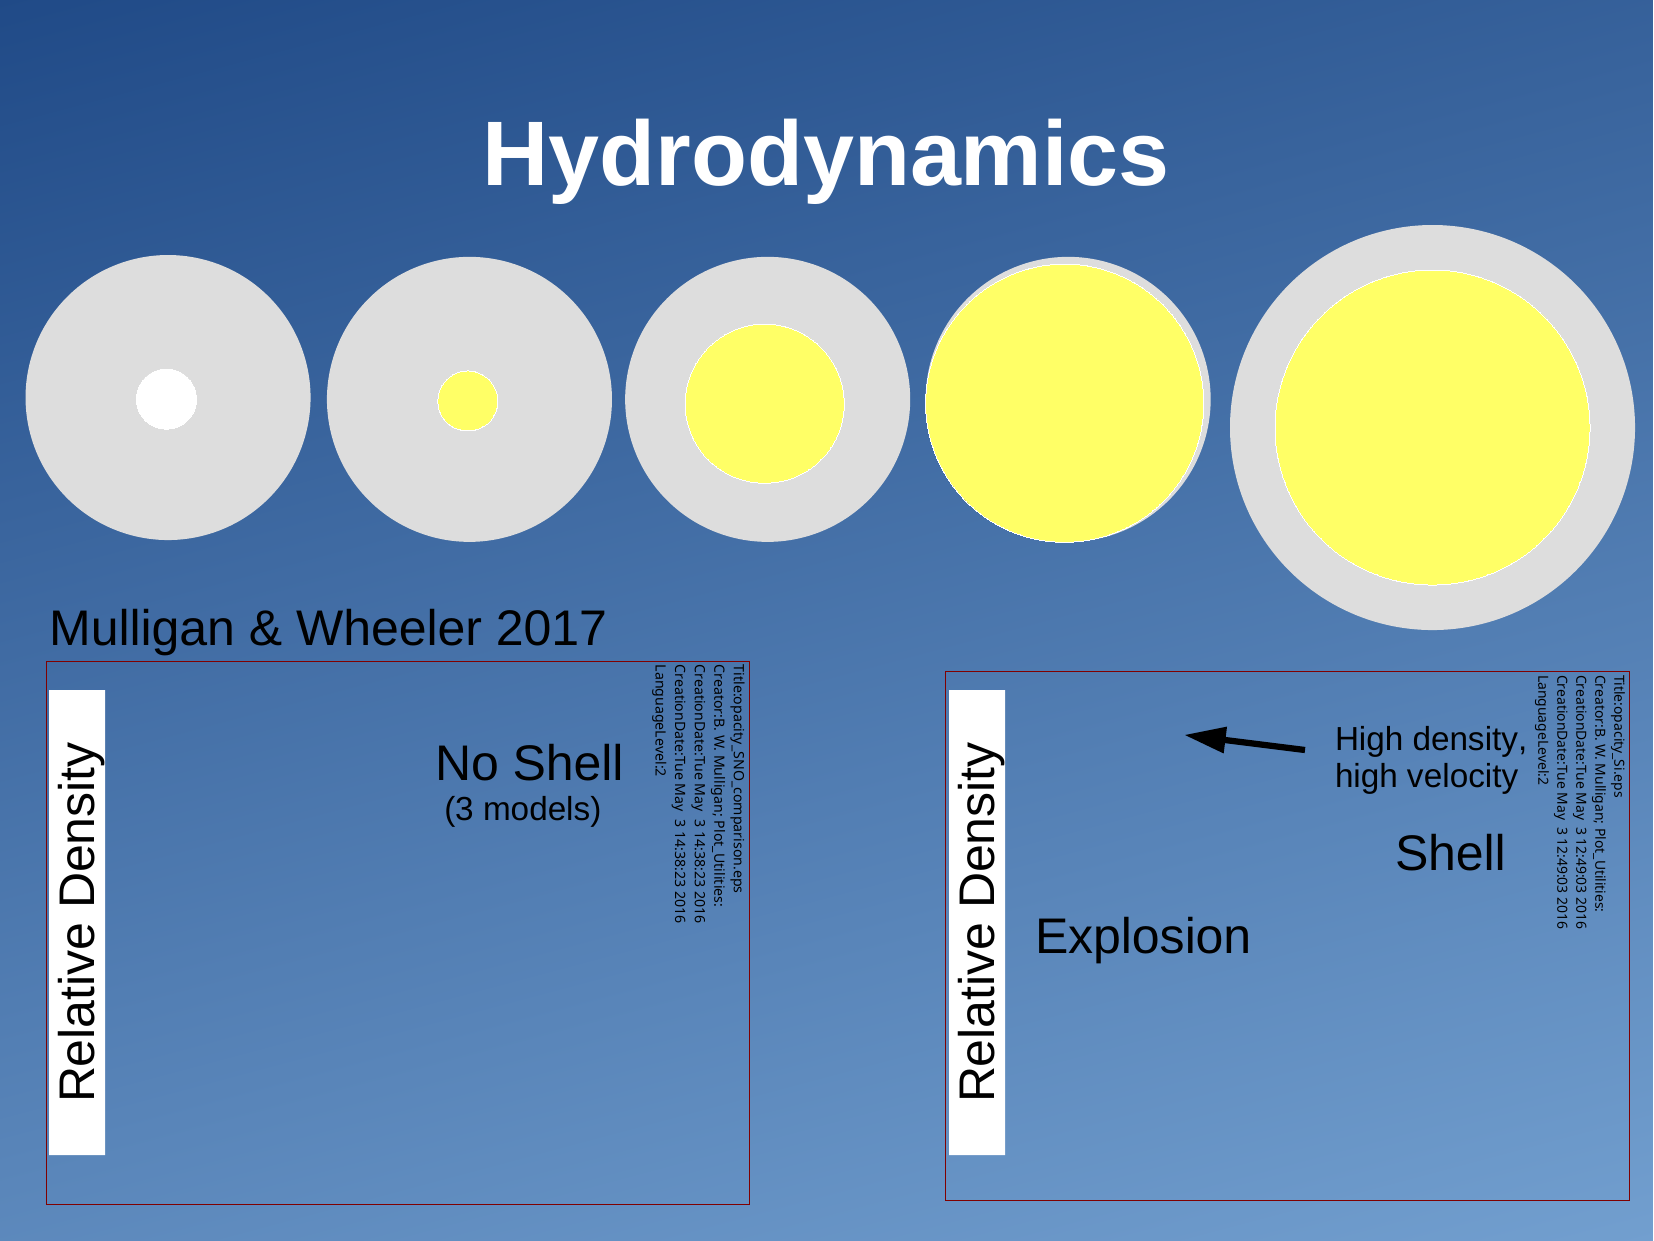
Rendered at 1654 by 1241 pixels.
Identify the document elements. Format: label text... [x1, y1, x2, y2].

text_box [326, 256, 612, 542]
text_box Shell [1395, 825, 1651, 881]
picture [46, 660, 751, 1205]
picture [945, 670, 1631, 1201]
text_box [1230, 225, 1636, 631]
text_box Mulligan & Wheeler 2017 [49, 600, 635, 712]
title Hydrodynamics [82, 49, 1571, 257]
text_box Explosion [1035, 908, 1261, 1021]
text_box [925, 256, 1211, 543]
text_box No Shell (3 models) [435, 735, 901, 828]
text_box Relative Density [49, 712, 106, 1156]
text_box High density, high velocity [1335, 720, 1576, 795]
text_box [25, 255, 311, 541]
text_box Relative Density [949, 690, 1006, 1156]
text_box [625, 256, 911, 542]
